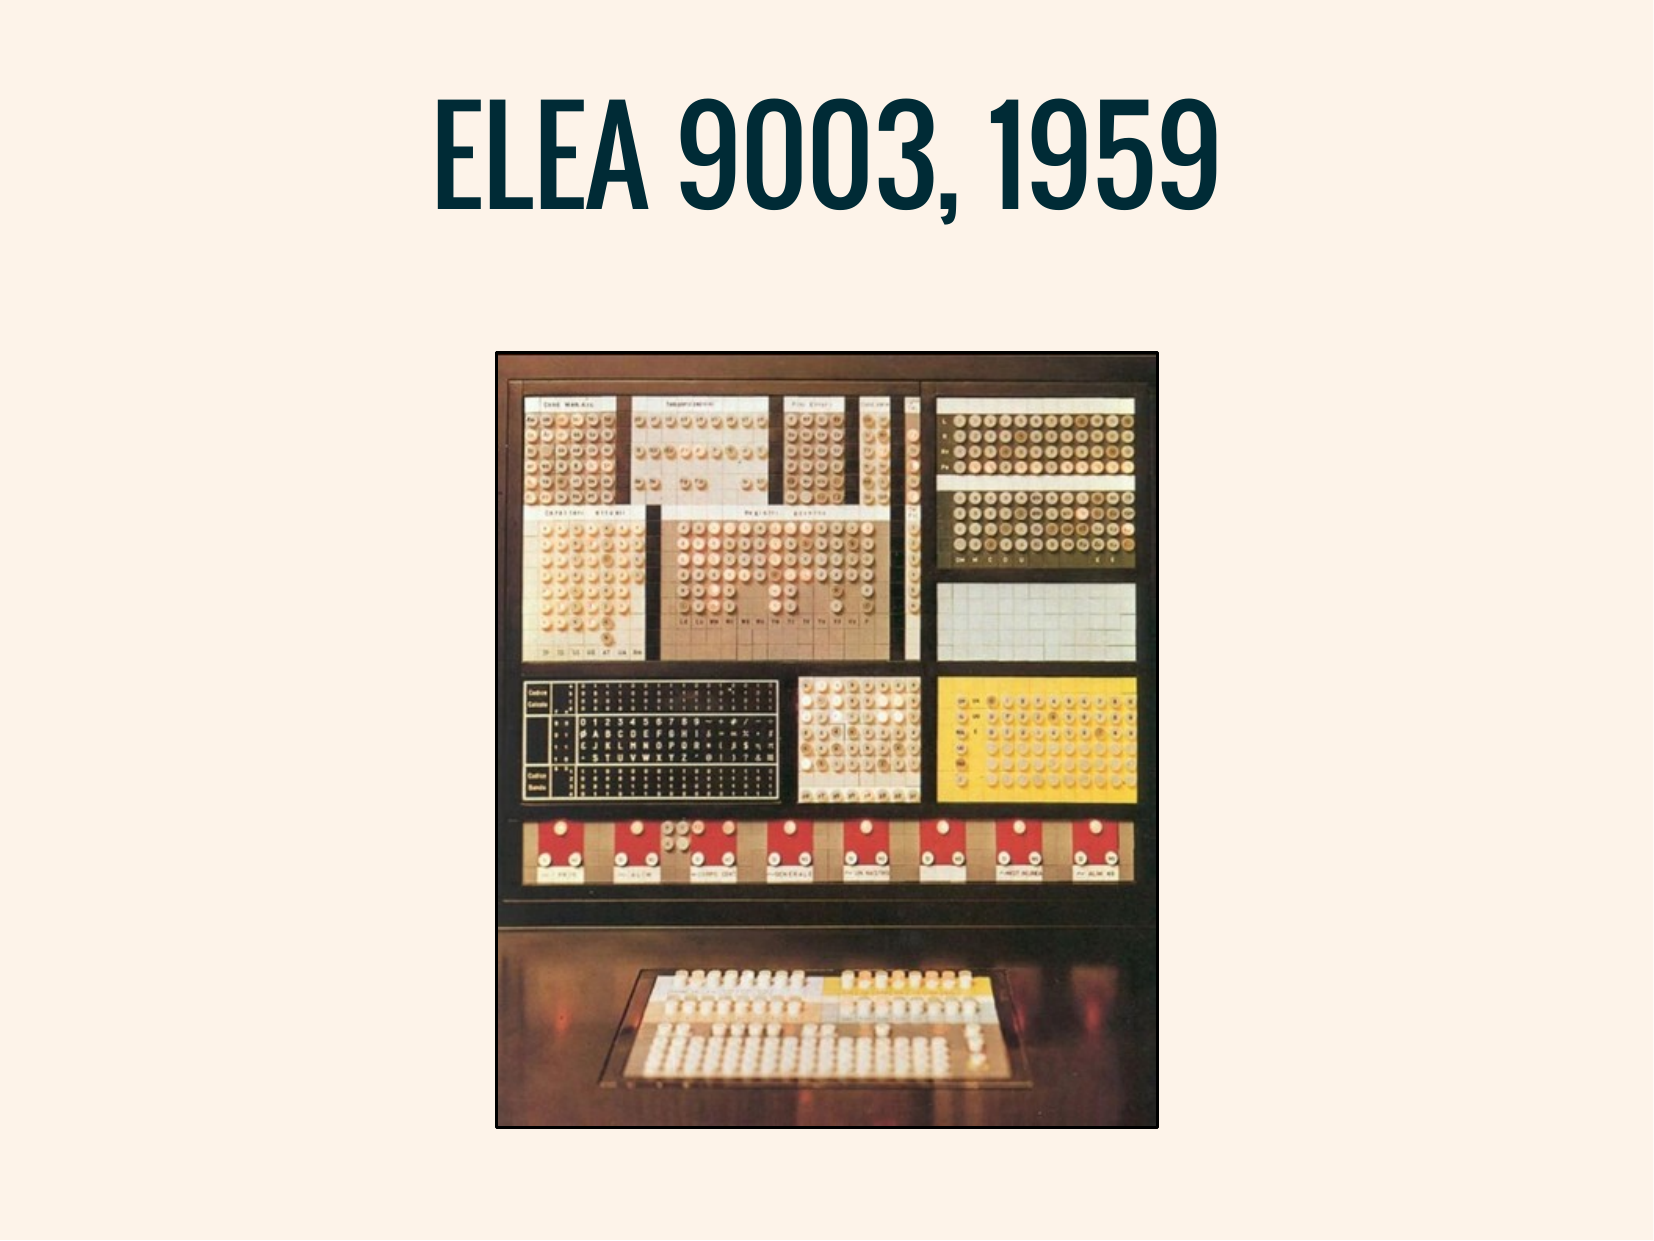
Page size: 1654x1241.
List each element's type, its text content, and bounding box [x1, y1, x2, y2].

picture [498, 354, 1156, 1126]
title ELEA 9003, 1959 [82, 49, 1571, 257]
